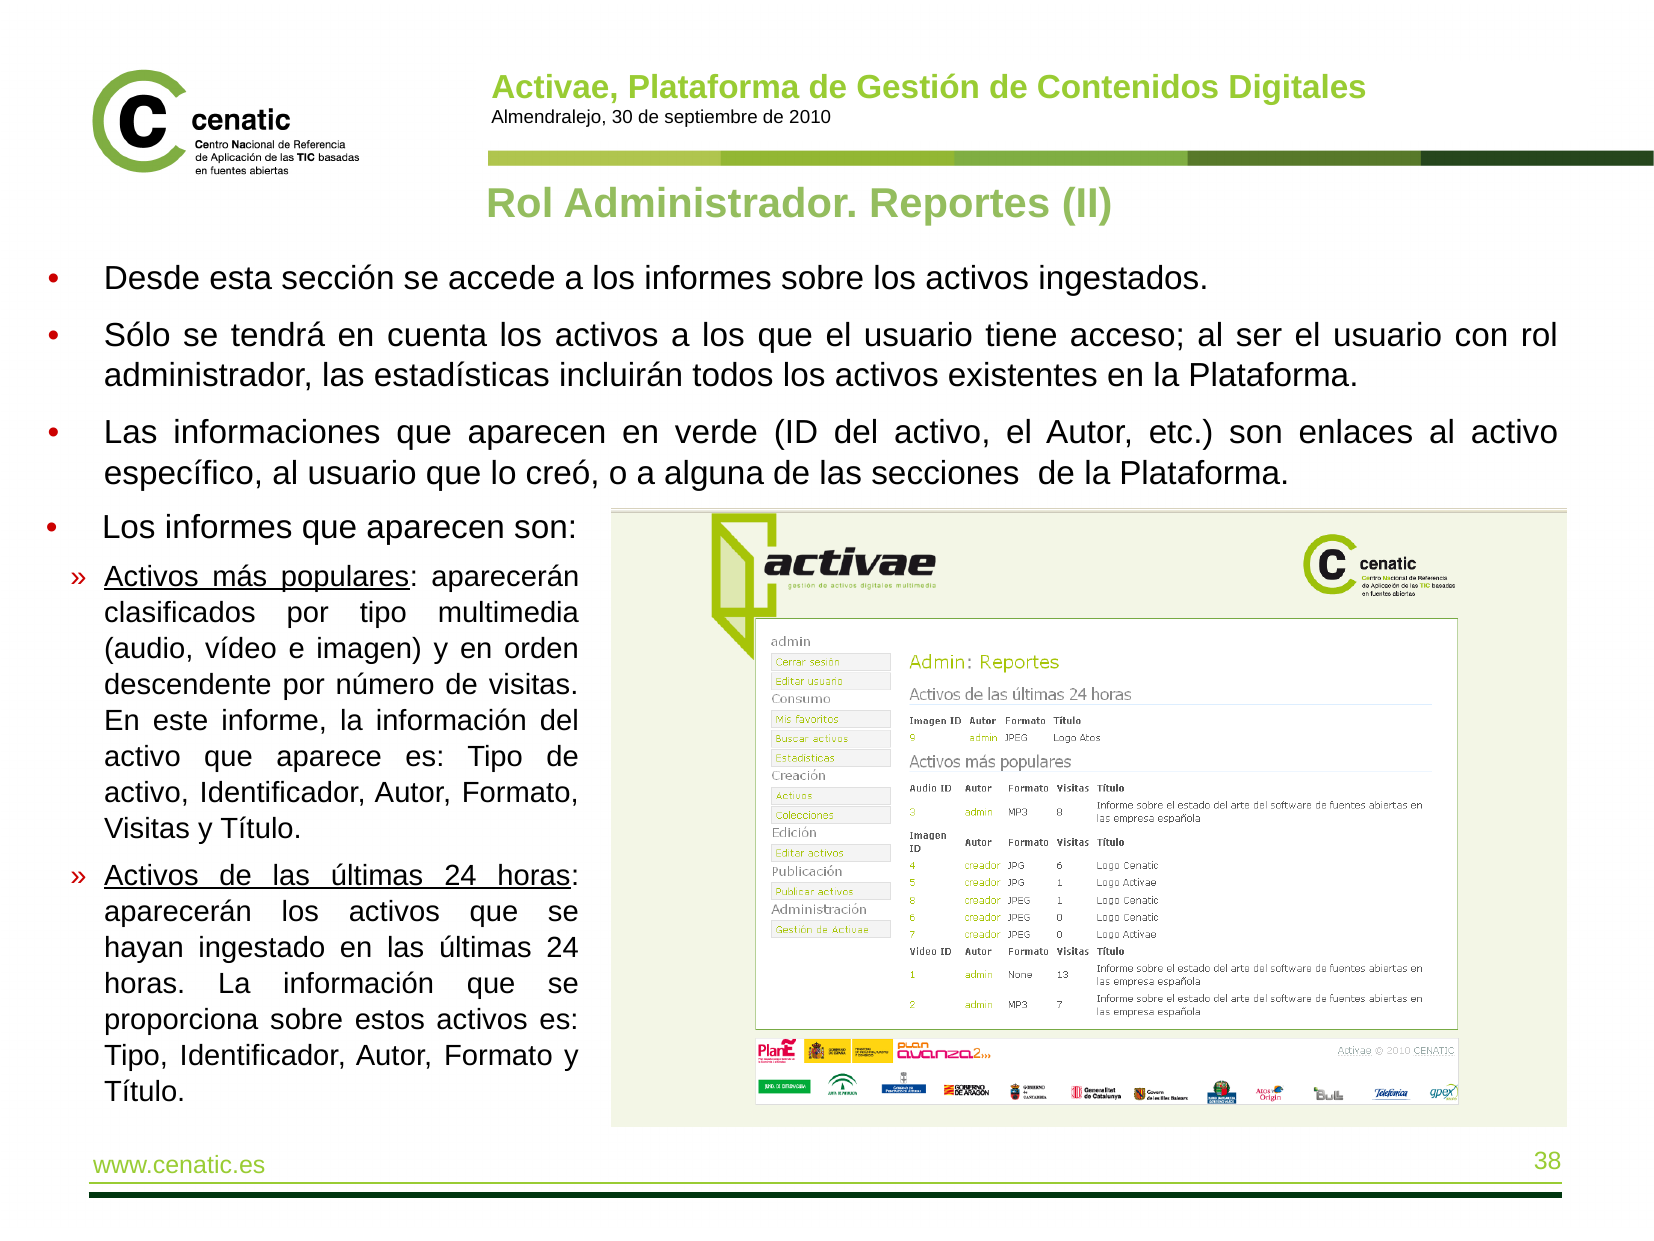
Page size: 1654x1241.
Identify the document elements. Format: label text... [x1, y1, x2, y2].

text_box Los informes que aparecen son: Activos más populares: aparecerán clasificados por tipo multimedia (audio, vídeo e imagen) y en orden descendente por número de visitas. En este informe, la información del activo que aparece es: Tipo de activo, Identificador, Autor, Formato, Visitas y Título. Activos de las últimas 24 horas: aparecerán los activos que se hayan ingestado en las últimas 24 horas. La información que se proporciona sobre estos activos es: Tipo, Identificador, Autor, Formato y Título. [31, 497, 595, 1133]
title Rol Administrador. Reportes (II) [486, 177, 1571, 228]
list Desde esta sección se accede a los informes sobre los activos ingestados. Sólo se tendrá en cuenta los activos a los que el usuario tiene acceso; al ser el usuario con rol administrador, las estadísticas incluirán todos los activos existentes en la Plataforma. Las informaciones que aparecen en verde (ID del activo, el Autor, etc.) son enlaces al activo específico, al usuario que lo creó, o a alguna de las secciones de la Plataforma. [32, 248, 1576, 544]
picture [1, 4, 1654, 1228]
